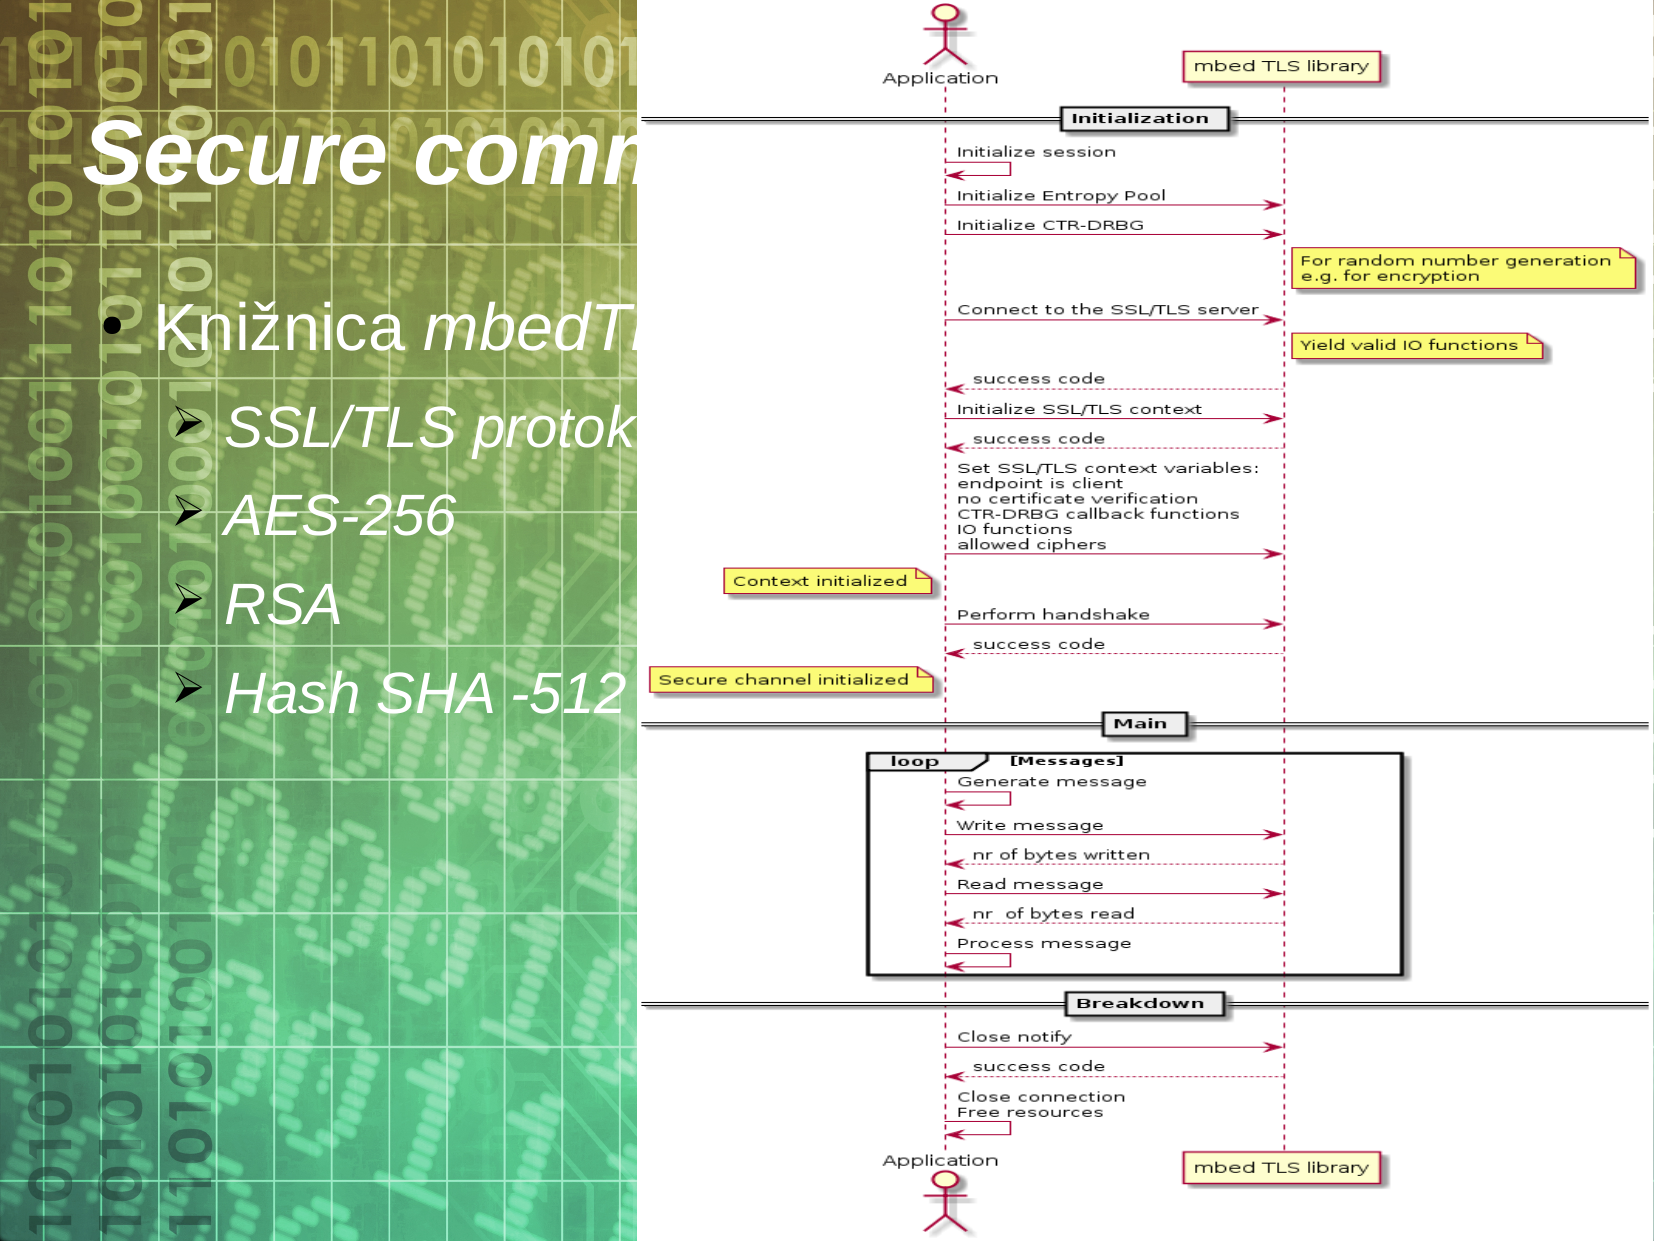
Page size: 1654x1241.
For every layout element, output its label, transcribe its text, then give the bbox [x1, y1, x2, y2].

picture [0, 0, 1654, 1241]
list Knižnica mbedTLS SSL/TLS protokol AES-256 RSA Hash SHA -512 [82, 290, 637, 1010]
title Secure communication [82, 49, 637, 257]
